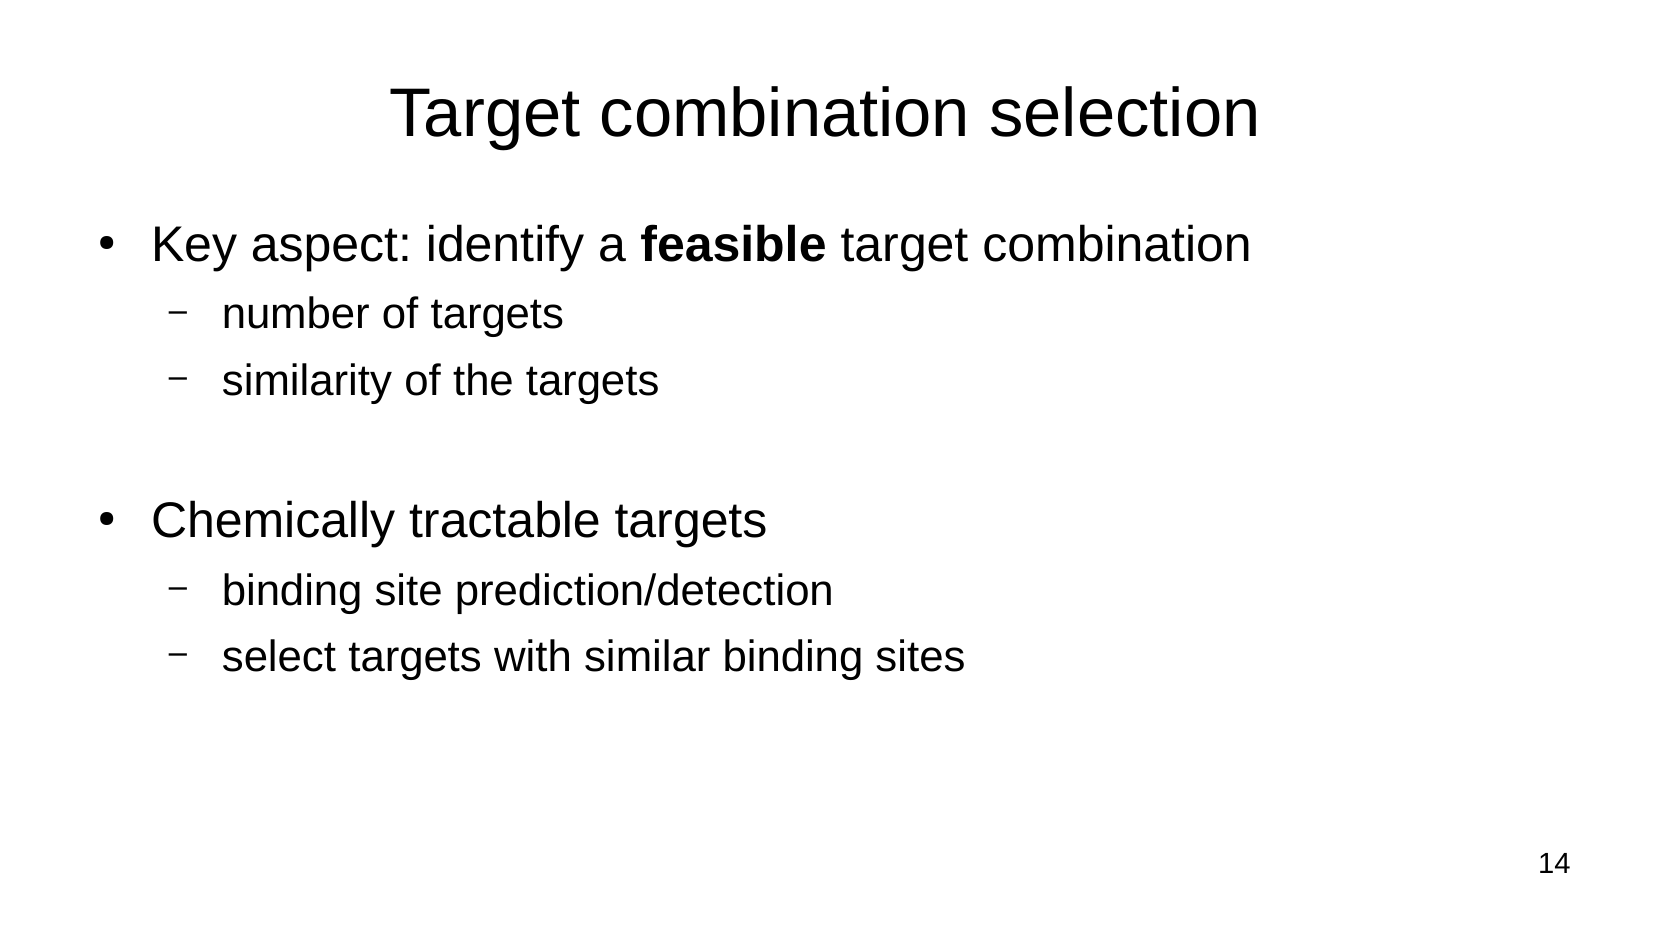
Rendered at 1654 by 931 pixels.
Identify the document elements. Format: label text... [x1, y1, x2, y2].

list Key aspect: identify a feasible target combination number of targets similarity of the targets Chemically tractable targets binding site prediction/detection select targets with similar binding sites [80, 216, 1571, 889]
title Target combination selection [80, 35, 1571, 191]
